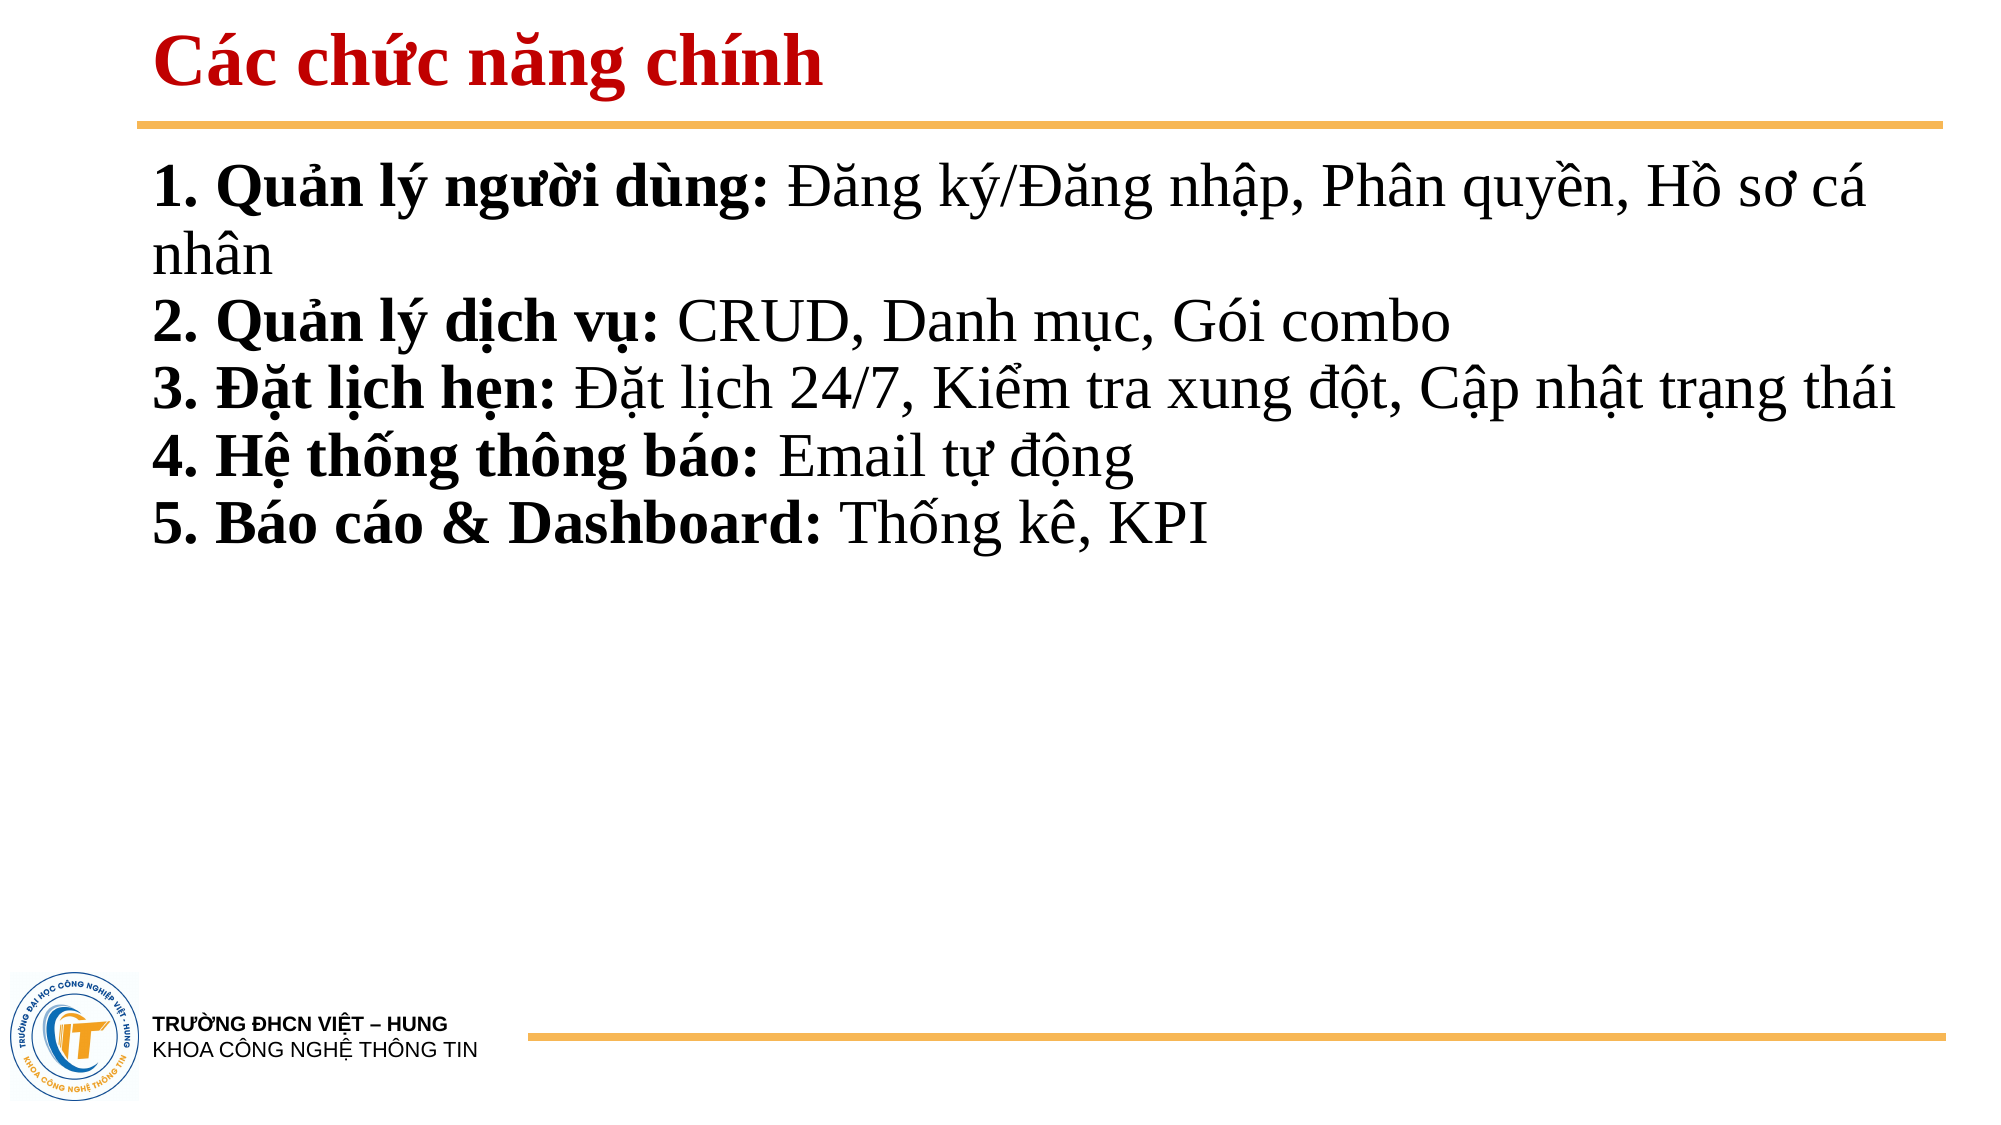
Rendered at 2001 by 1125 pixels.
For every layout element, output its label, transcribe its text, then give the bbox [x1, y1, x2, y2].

list 1. Quản lý người dùng: Đăng ký/Đăng nhập, Phân quyền, Hồ sơ cá nhân 2. Quản lý dịch vụ: CRUD, Danh mục, Gói combo 3. Đặt lịch hẹn: Đặt lịch 24/7, Kiểm tra xung đột, Cập nhật trạng thái 4. Hệ thống thông báo: Email tự động 5. Báo cáo & Dashboard: Thống kê, KPI [137, 145, 1944, 997]
title Các chức năng chính [137, 11, 1944, 112]
